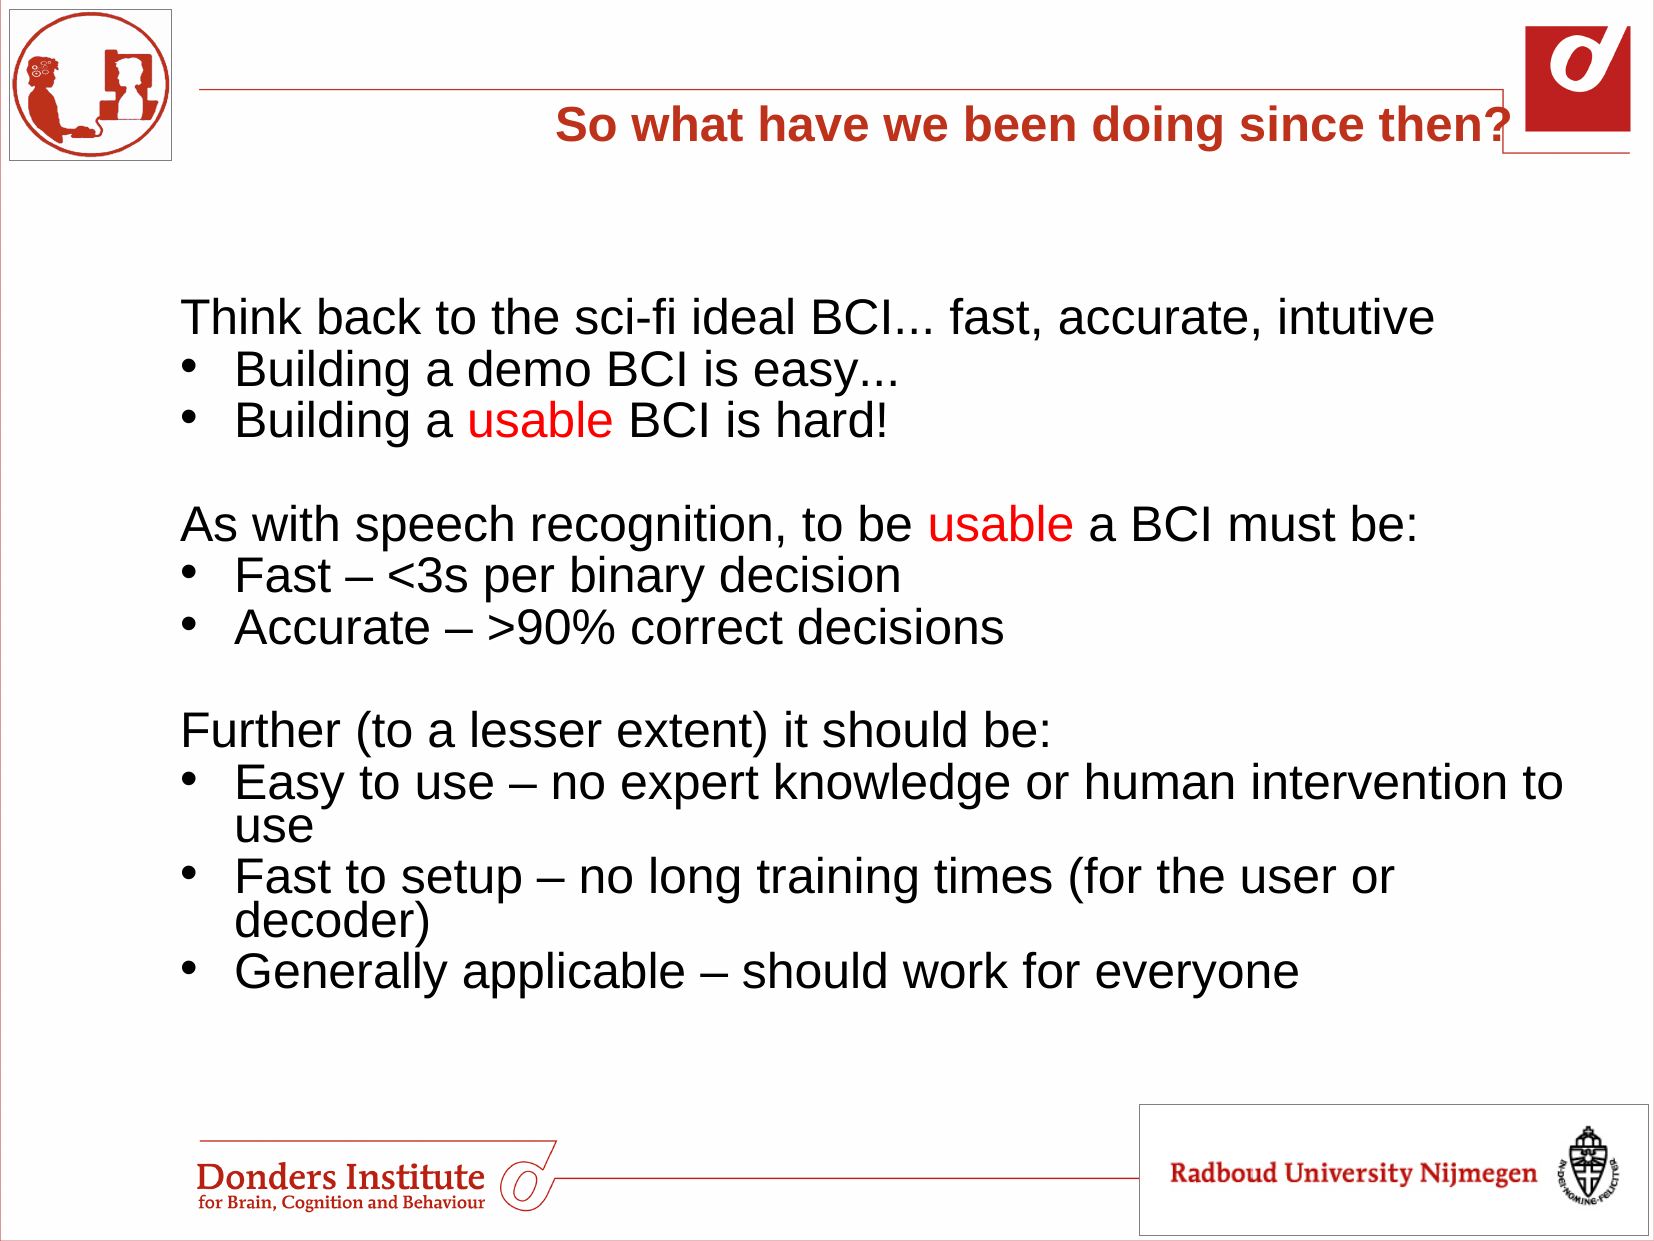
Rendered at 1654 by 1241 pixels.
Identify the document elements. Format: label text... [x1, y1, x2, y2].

title So what have we been doing since then? [555, 90, 1577, 168]
picture [0, 0, 1654, 1241]
list Think back to the sci-fi ideal BCI... fast, accurate, intutive Building a demo BCI is easy... Building a usable BCI is hard! As with speech recognition, to be usable a BCI must be: Fast – <3s per binary decision Accurate – >90% correct decisions Further (to a lesser extent) it should be: Easy to use – no expert knowledge or human intervention to use Fast to setup – no long training times (for the user or decoder) Generally applicable – should work for everyone [180, 300, 1577, 1119]
